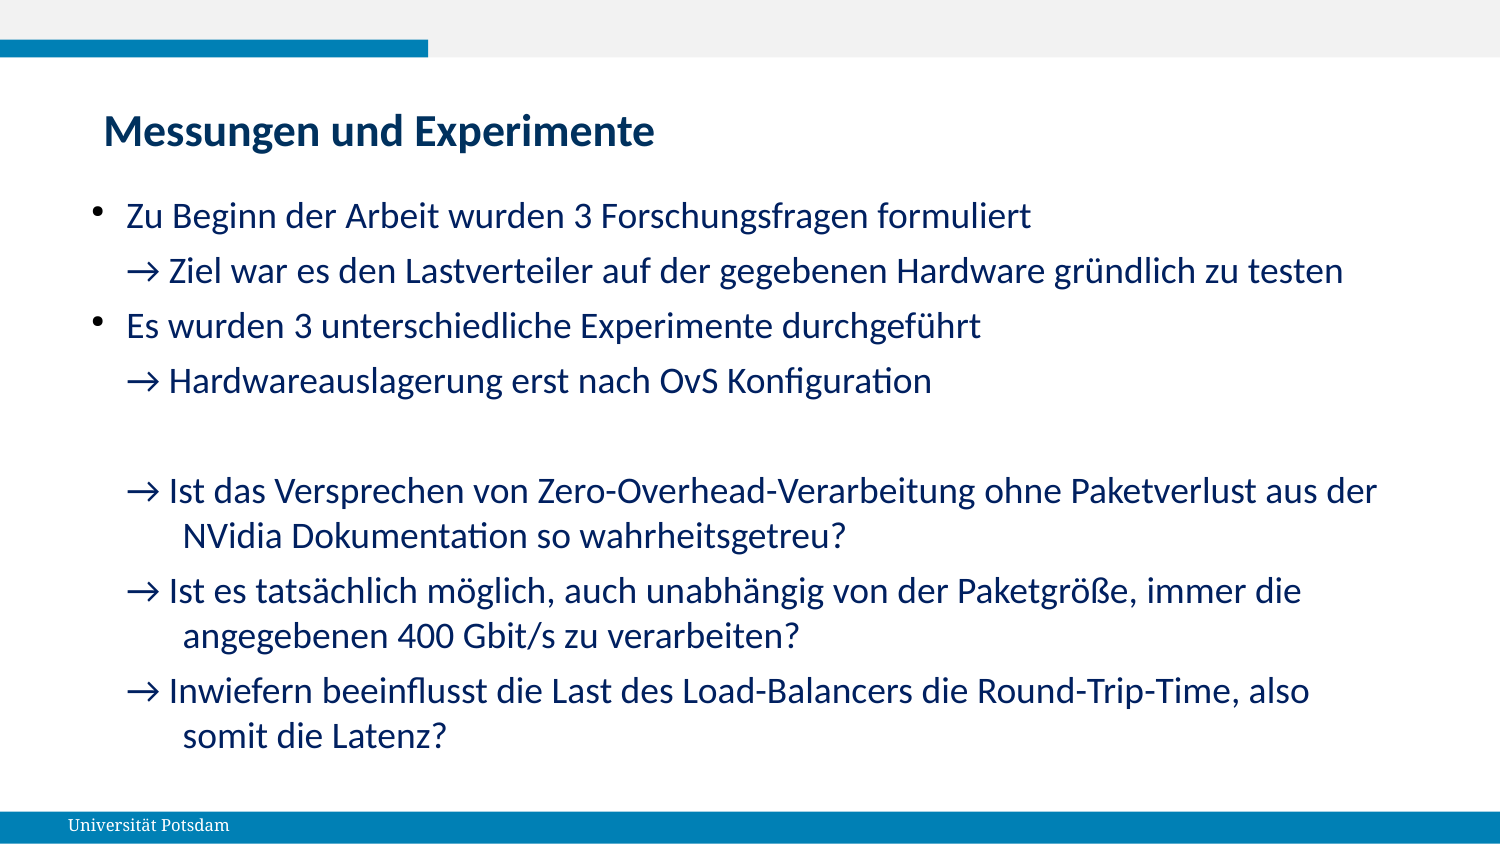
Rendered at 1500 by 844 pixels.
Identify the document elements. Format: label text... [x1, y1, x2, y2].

text_box Zu Beginn der Arbeit wurden 3 Forschungsfragen formuliert → Ziel war es den Lastverteiler auf der gegebenen Hardware gründlich zu testen Es wurden 3 unterschiedliche Experimente durchgeführt → Hardwareauslagerung erst nach OvS Konfiguration → Ist das Versprechen von Zero-Overhead-Verarbeitung ohne Paketverlust aus der NVidia Dokumentation so wahrheitsgetreu? → Ist es tatsächlich möglich, auch unabhängig von der Paketgröße, immer die angegebenen 400 Gbit/s zu verarbeiten? → Inwiefern beeinflusst die Last des Load-Balancers die Round-Trip-Time, also somit die Latenz? [76, 183, 1418, 798]
title Messungen und Experimente [88, 112, 1418, 143]
